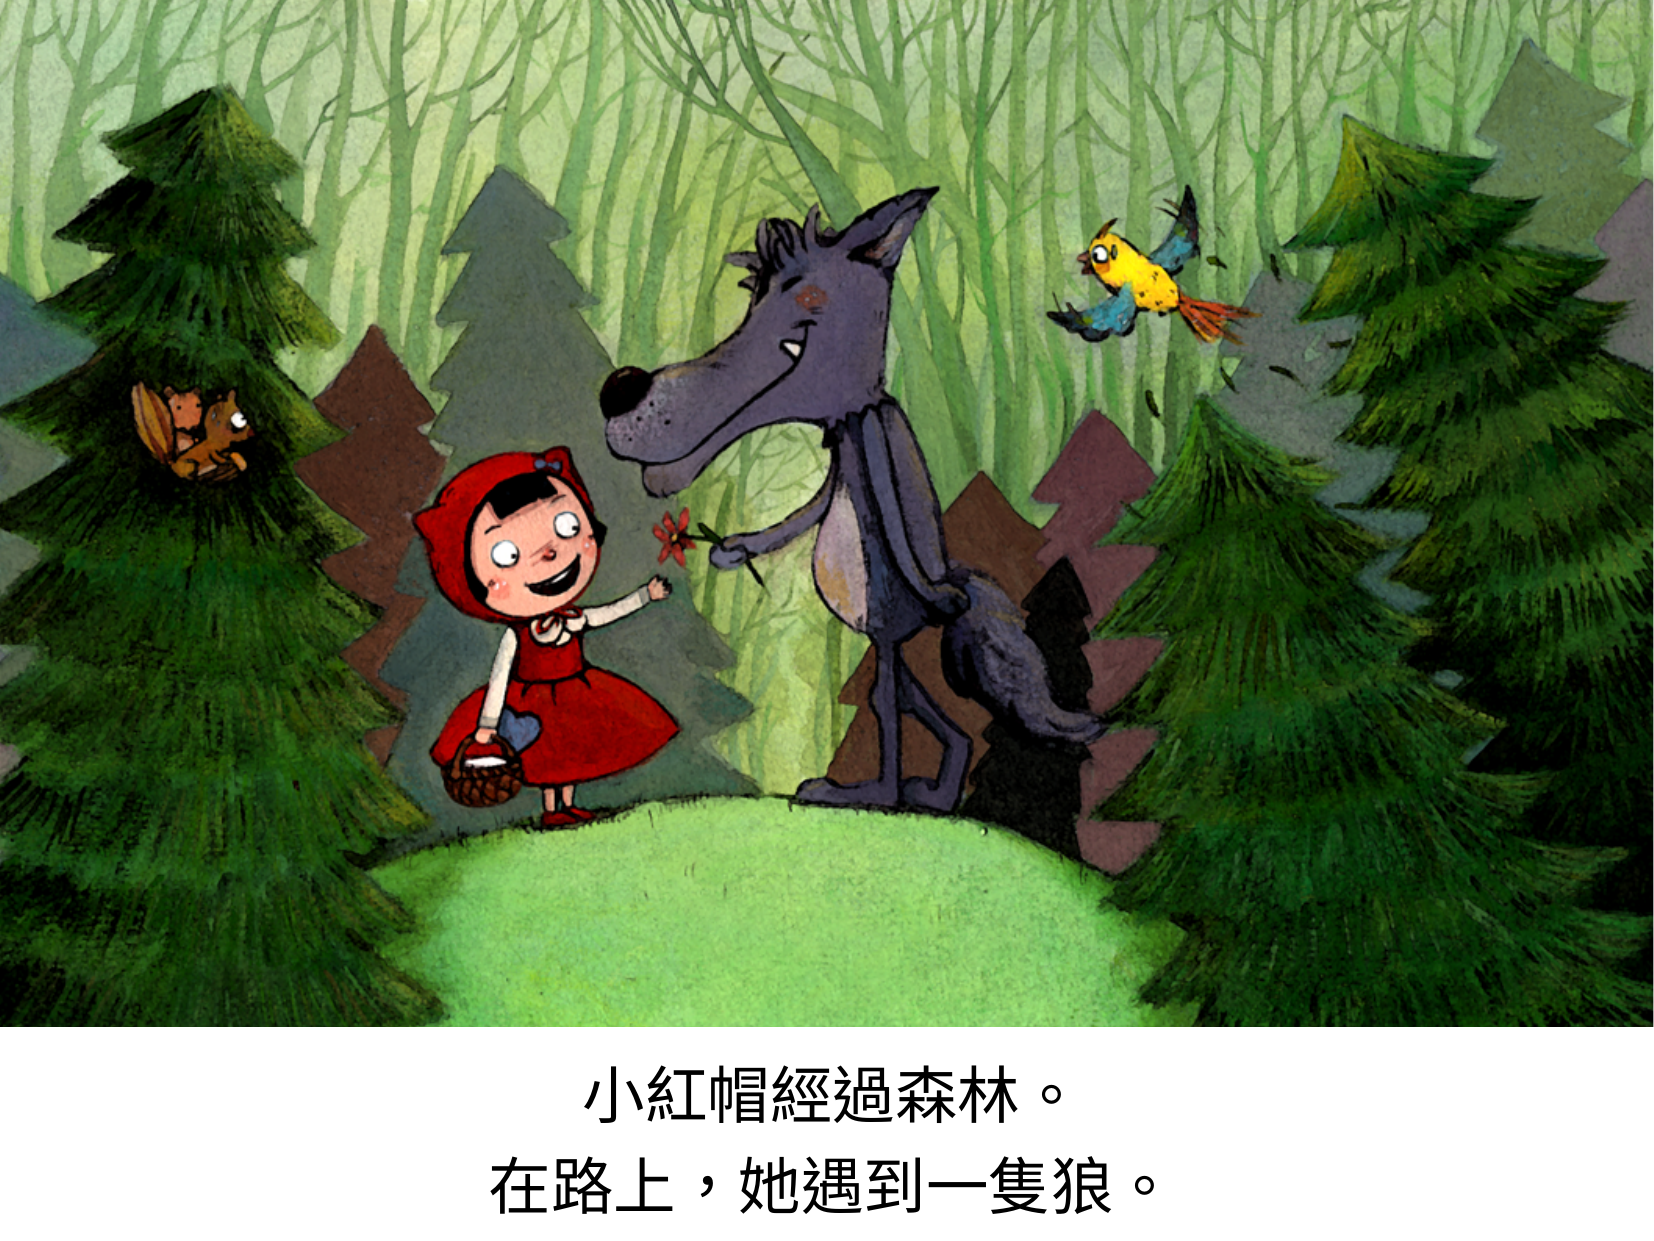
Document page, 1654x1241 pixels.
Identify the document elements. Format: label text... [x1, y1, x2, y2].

title 小紅帽經過森林。 在路上，她遇到一隻狼。 [82, 1033, 1583, 1241]
text_box [0, 1027, 1654, 1241]
picture [0, 0, 1654, 1027]
